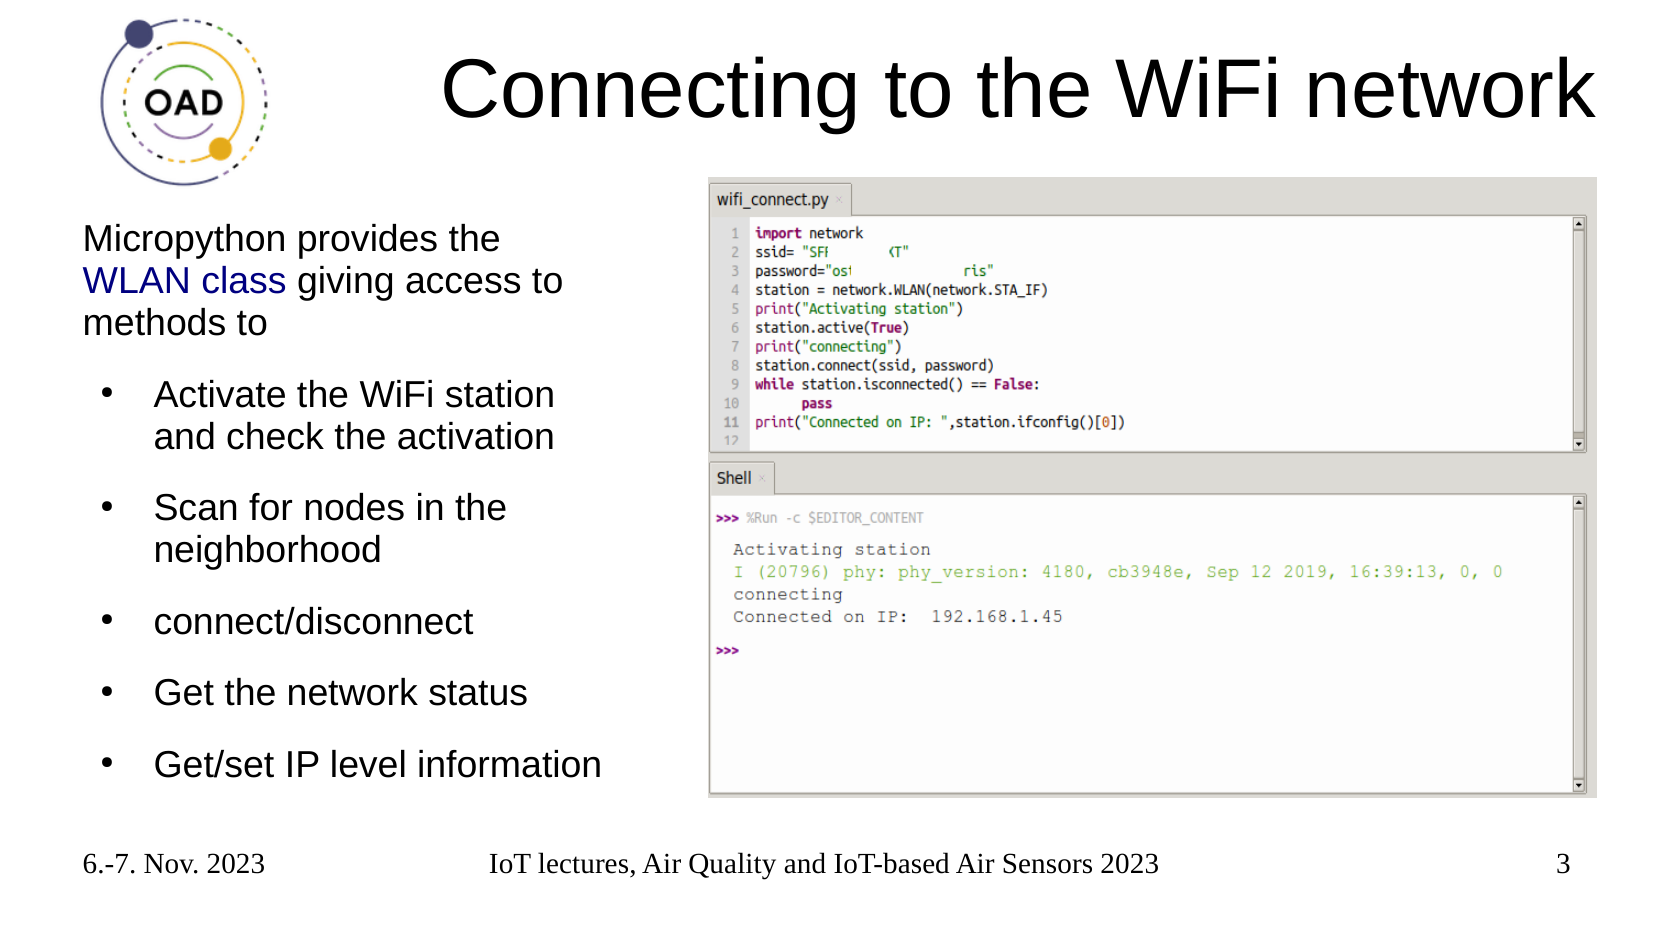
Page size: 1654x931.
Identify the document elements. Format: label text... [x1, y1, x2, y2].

list Micropython provides the WLAN class giving access to methods to Activate the WiFi station and check the activation Scan for nodes in the neighborhood connect/disconnect Get the network status Get/set IP level information [82, 217, 680, 798]
title Connecting to the WiFi network [413, 0, 1625, 179]
picture [708, 177, 1597, 798]
picture [59, 4, 303, 207]
